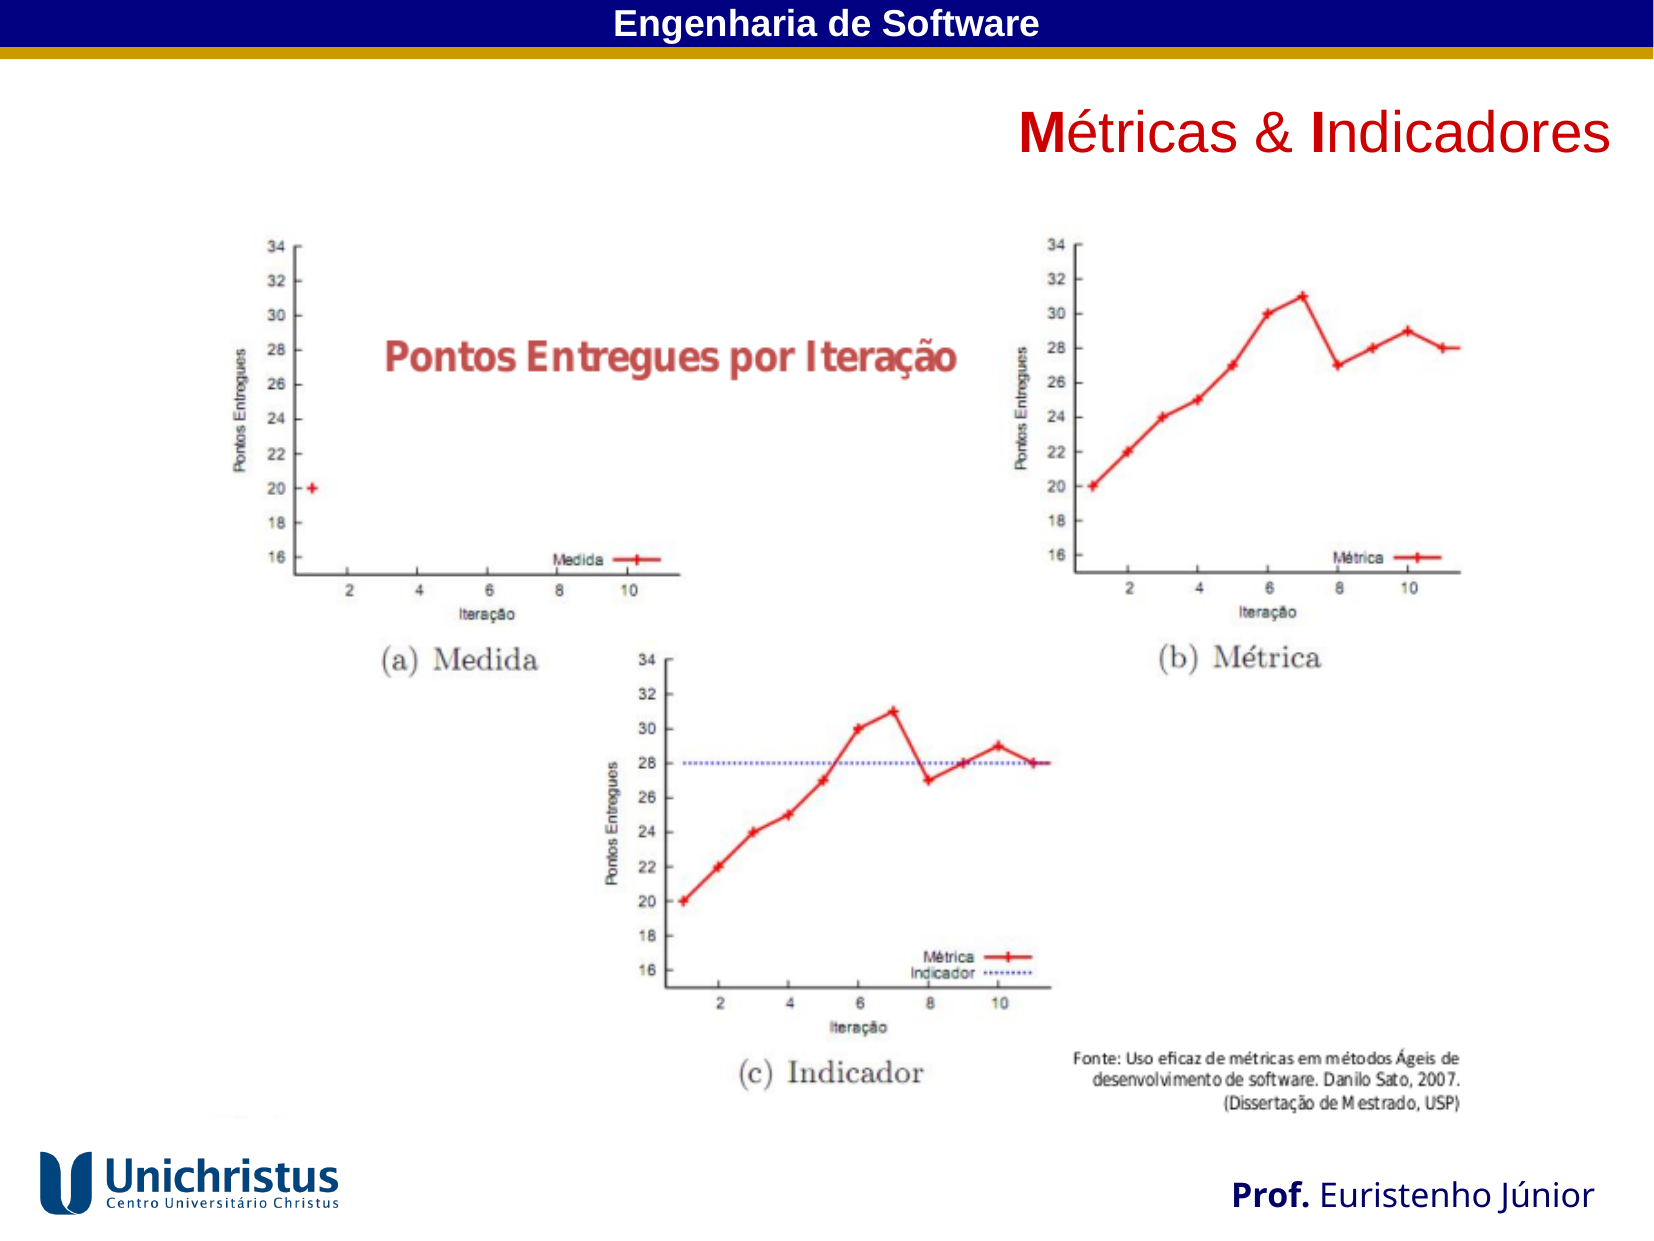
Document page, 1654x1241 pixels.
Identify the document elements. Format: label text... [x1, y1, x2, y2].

picture [35, 1148, 343, 1217]
text_box Engenharia de Software [0, 0, 1654, 47]
text_box [0, 47, 1654, 60]
text_box Métricas & Indicadores [1003, 92, 1654, 173]
text_box Prof. Euristenho Júnior [1216, 1163, 1654, 1224]
picture [188, 212, 1476, 1119]
